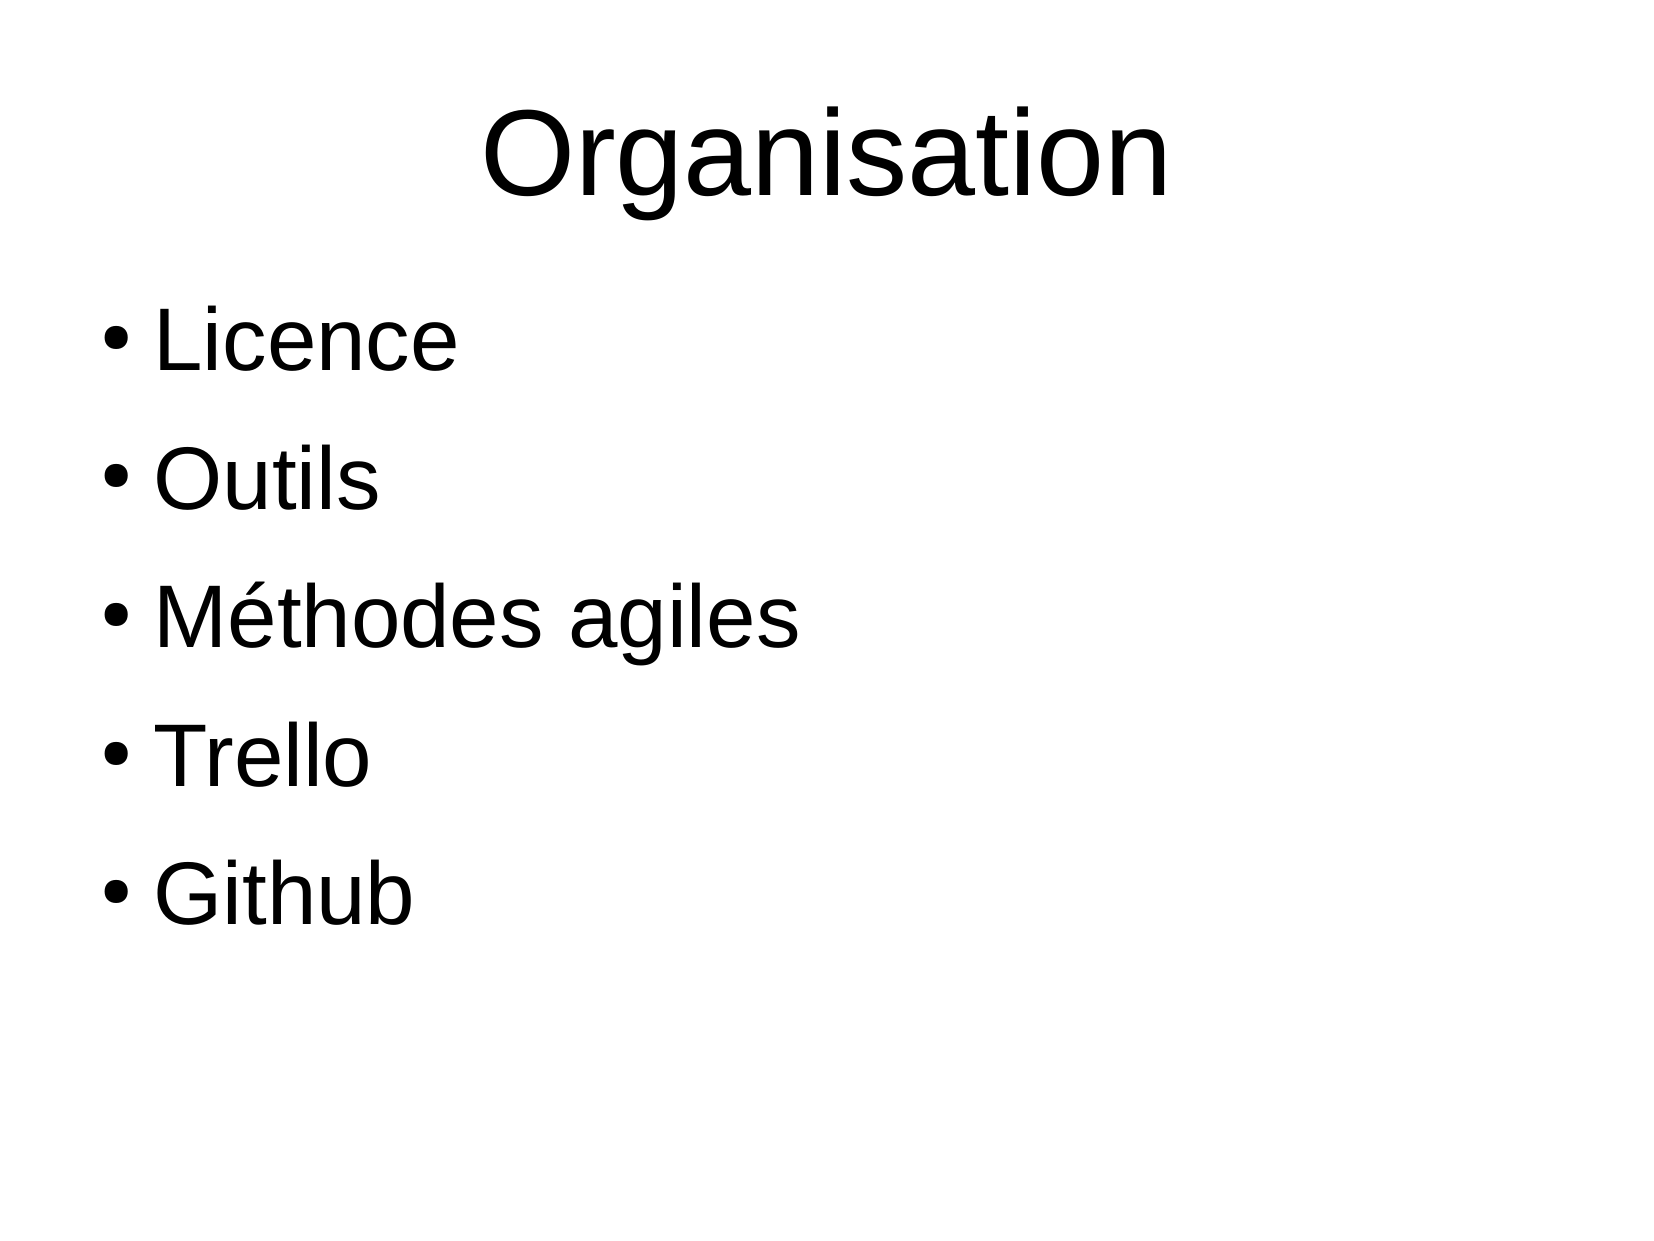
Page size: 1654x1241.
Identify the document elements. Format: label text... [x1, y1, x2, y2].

title Organisation [82, 49, 1571, 257]
list Licence Outils Méthodes agiles Trello Github [82, 290, 1571, 1010]
